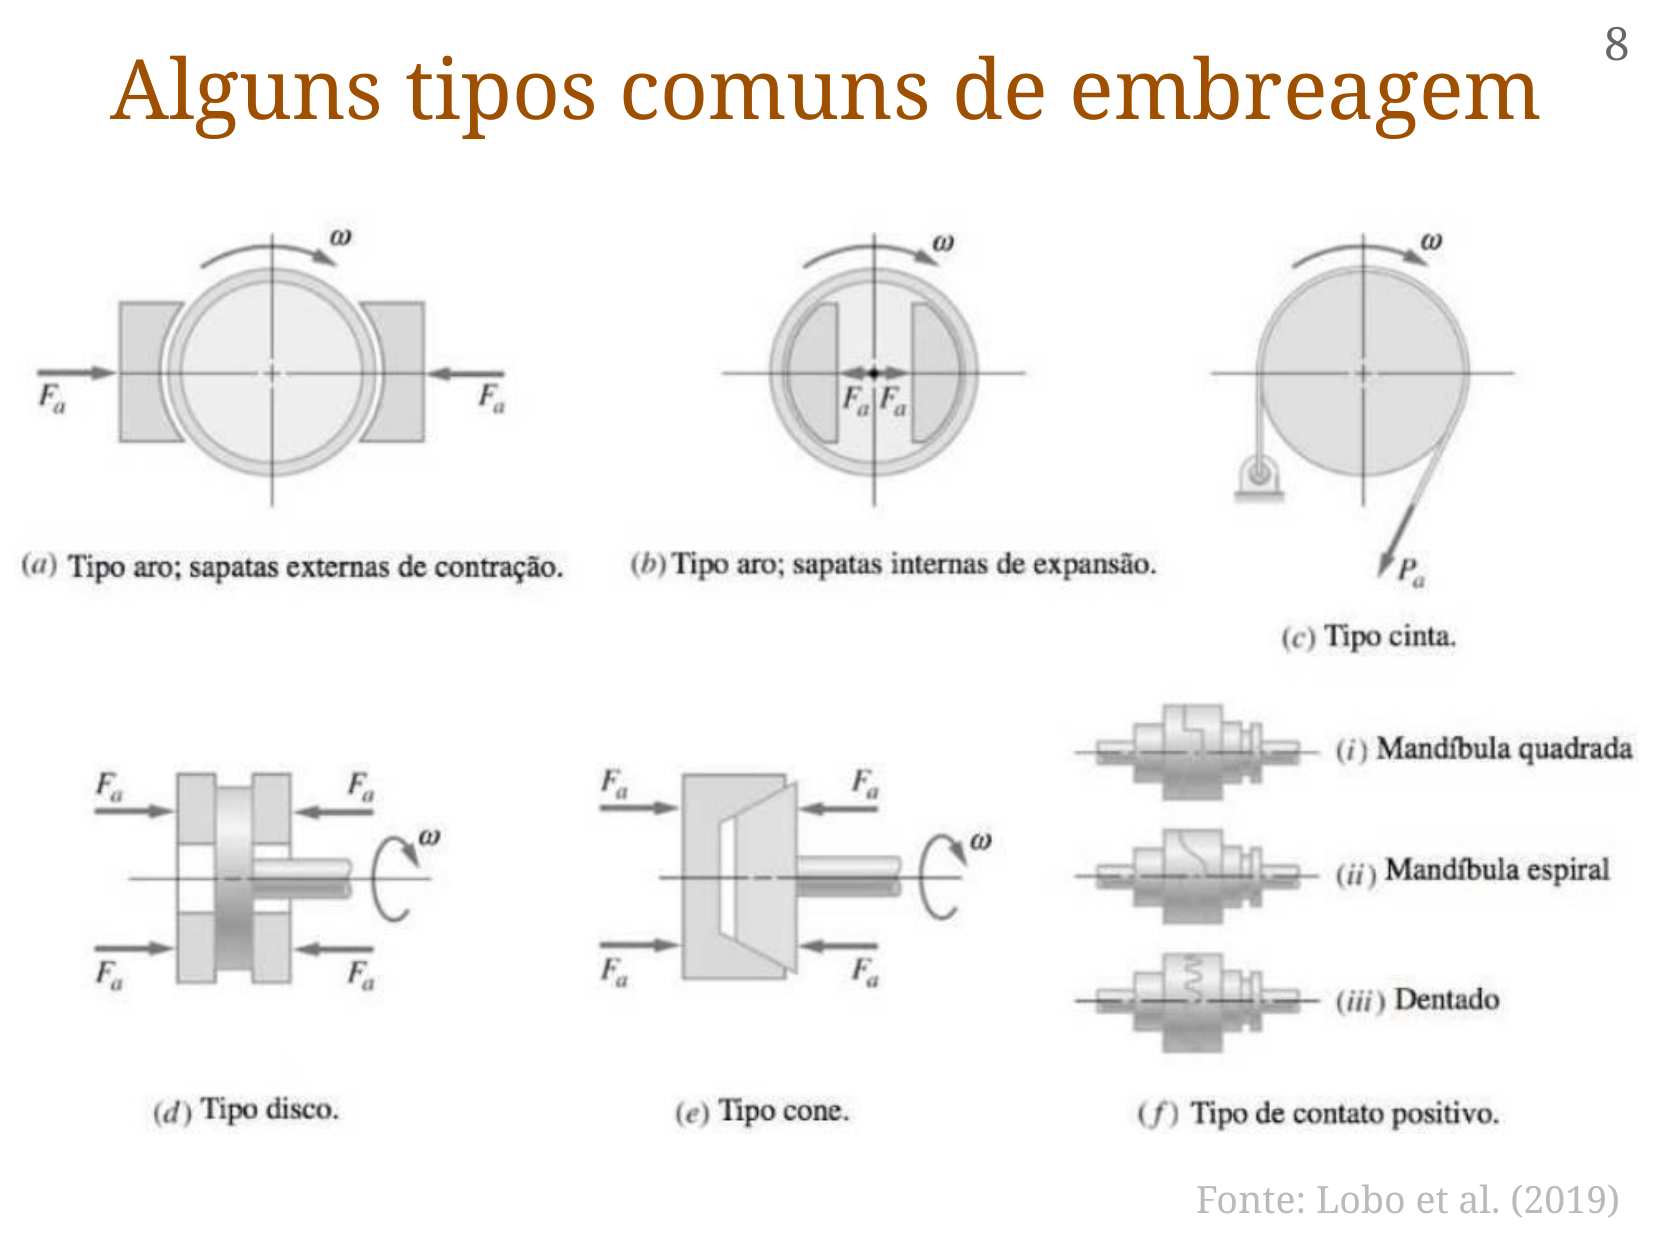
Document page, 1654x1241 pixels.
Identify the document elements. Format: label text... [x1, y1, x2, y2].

title Alguns tipos comuns de embreagem [59, 29, 1595, 148]
picture [14, 206, 1639, 1134]
text_box Fonte: Lobo et al. (2019) [1181, 1166, 1636, 1233]
